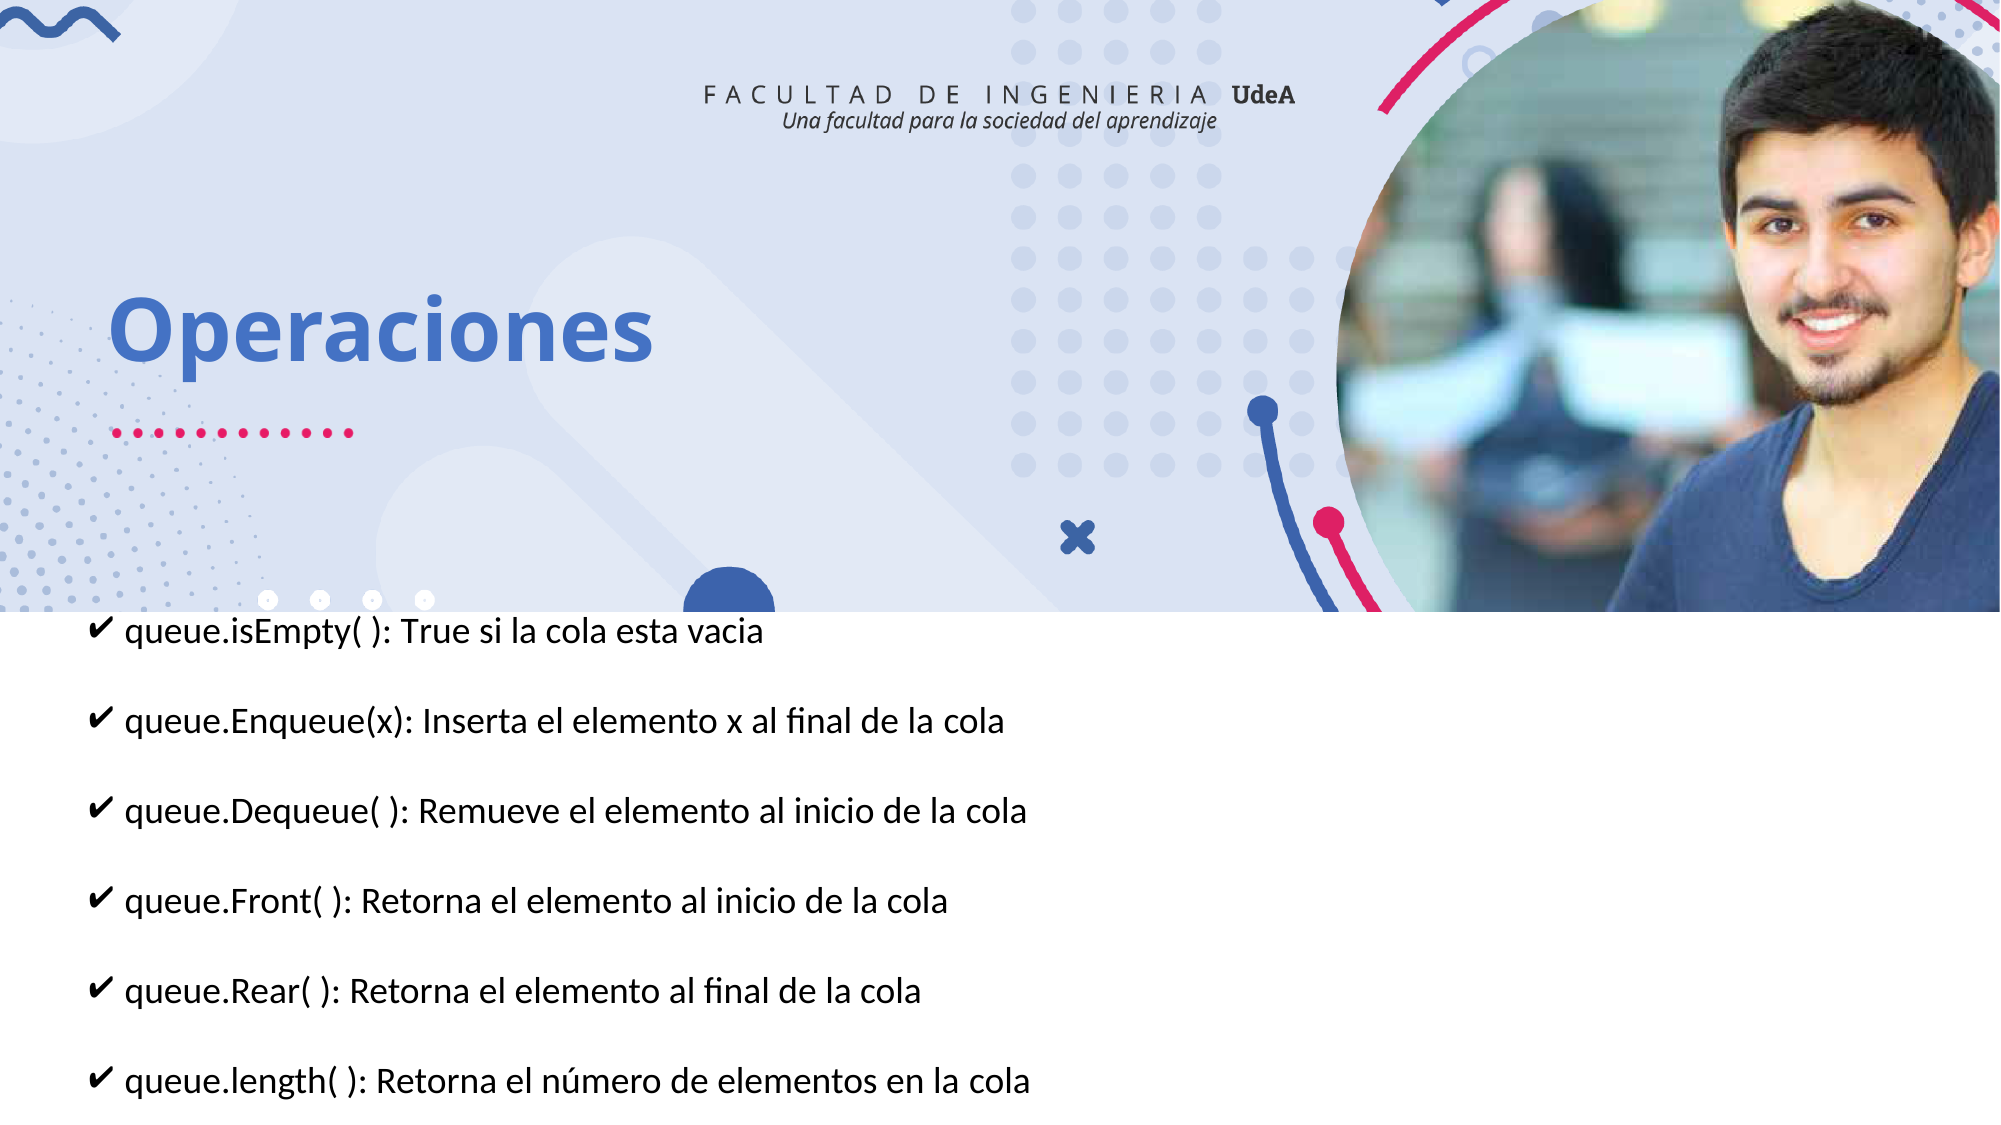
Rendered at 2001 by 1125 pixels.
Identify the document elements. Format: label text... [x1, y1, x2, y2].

text_box Operaciones [92, 277, 988, 389]
text_box queue.isEmpty( ): True si la cola esta vacia queue.Enqueue(x): Inserta el elemento x al final de la cola queue.Dequeue( ): Remueve el elemento al inicio de la cola queue.Front( ): Retorna el elemento al inicio de la cola queue.Rear( ): Retorna el elemento al final de la cola queue.length( ): Retorna el número de elementos en la cola [74, 599, 1663, 1125]
picture [0, 0, 2000, 612]
